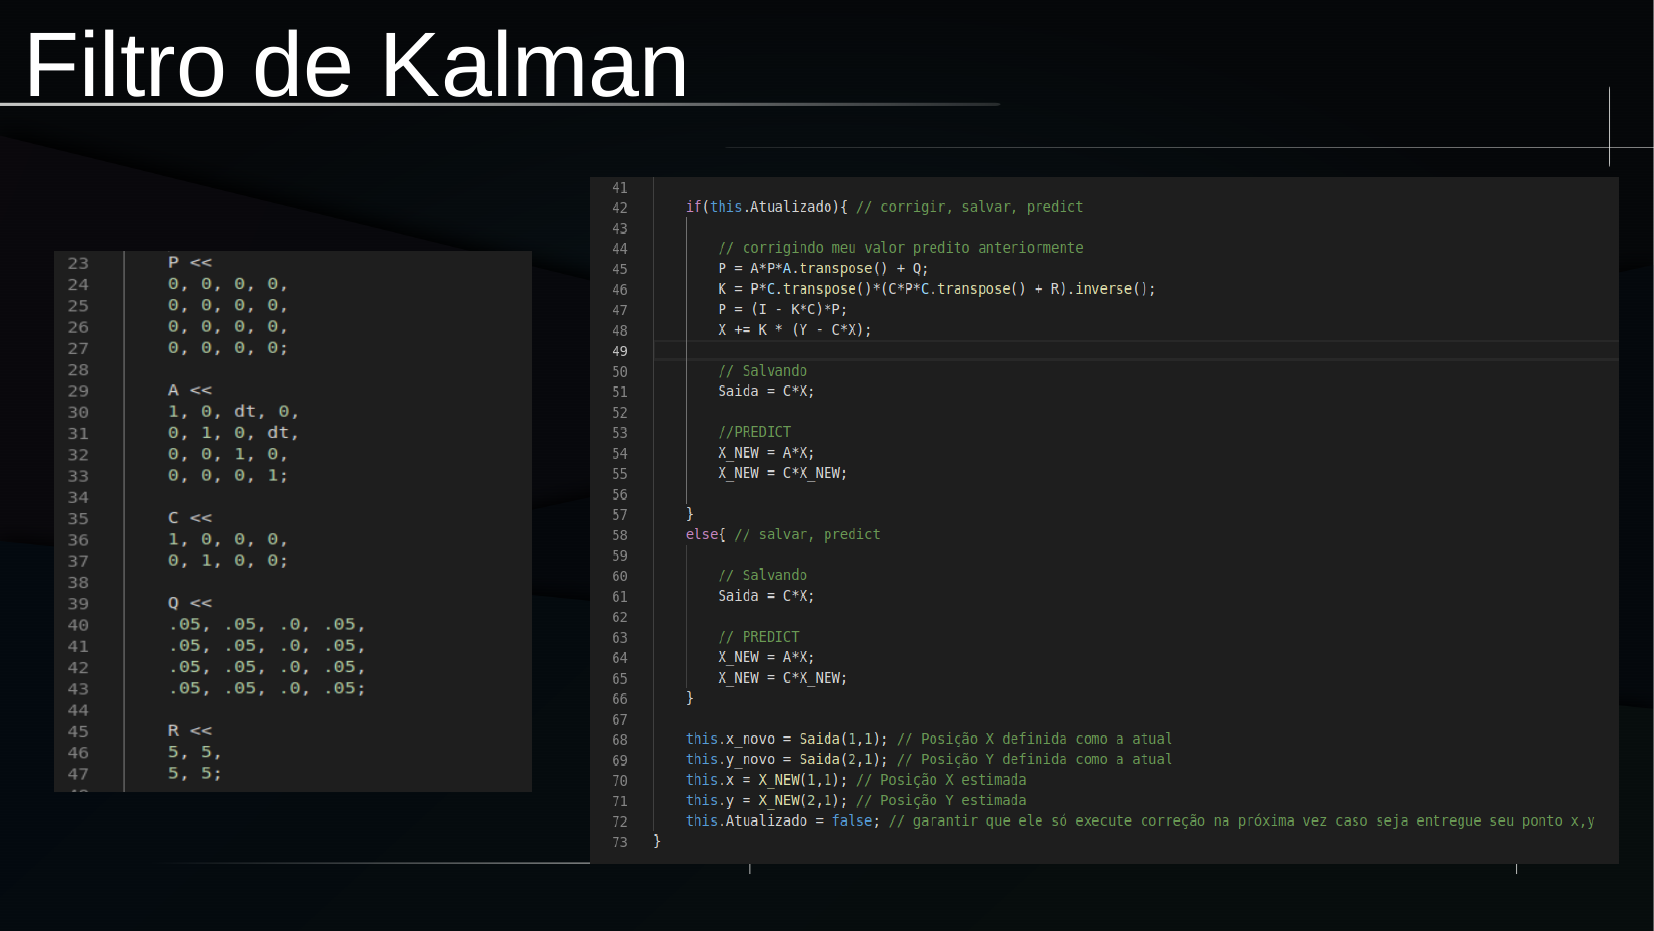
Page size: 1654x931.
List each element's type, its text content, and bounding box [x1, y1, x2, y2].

title Filtro de Kalman [23, 11, 1589, 119]
picture [0, 0, 1654, 931]
